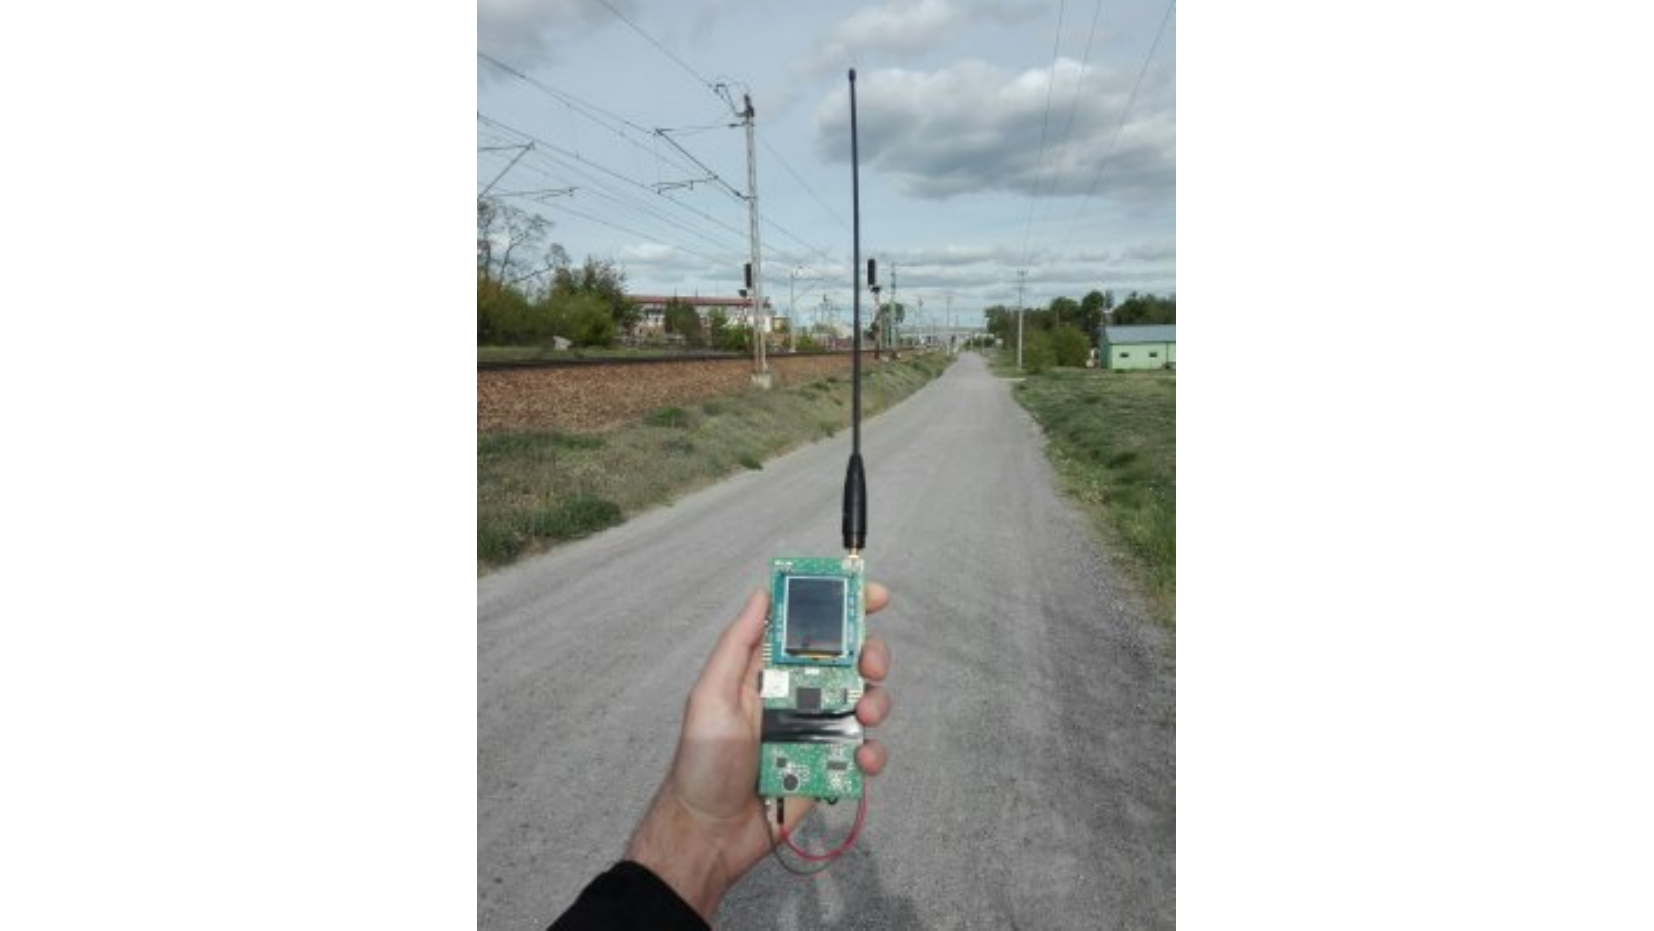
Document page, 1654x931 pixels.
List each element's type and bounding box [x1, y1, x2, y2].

picture [477, 0, 1176, 931]
